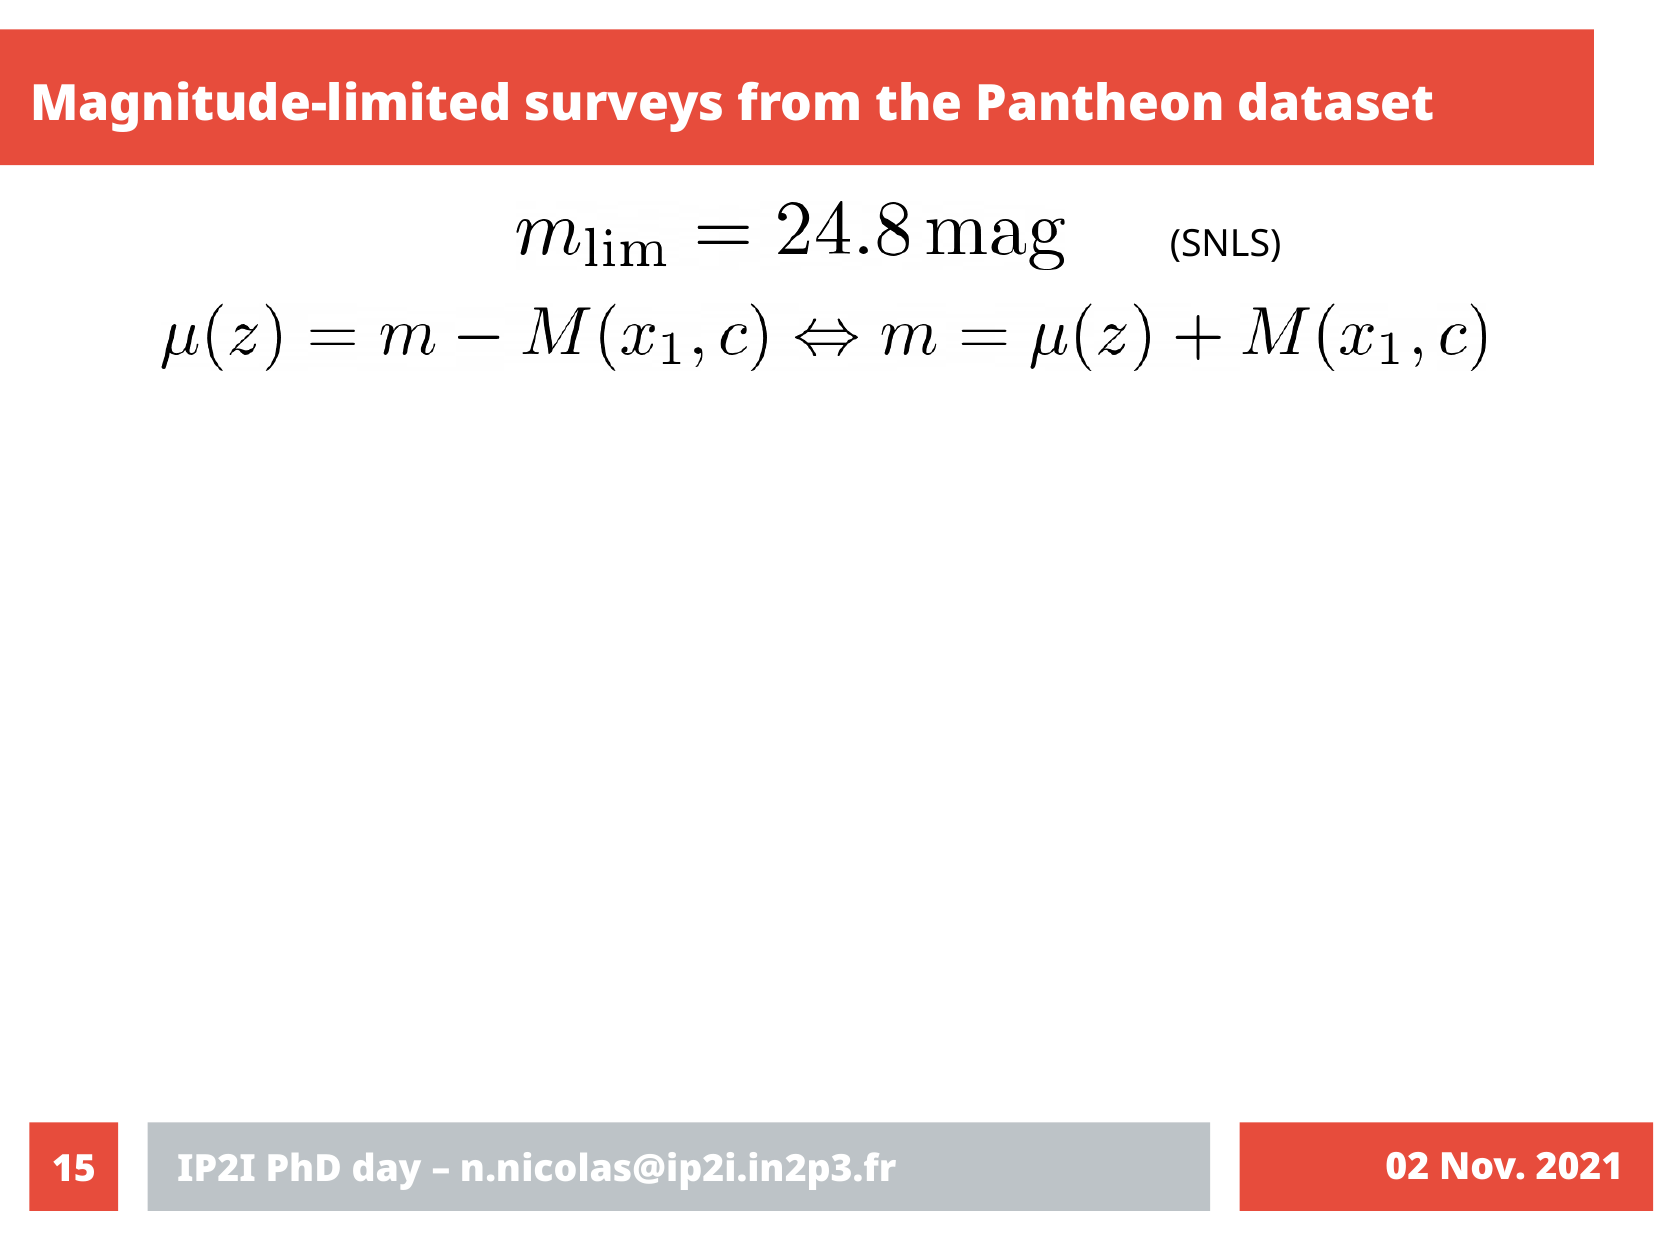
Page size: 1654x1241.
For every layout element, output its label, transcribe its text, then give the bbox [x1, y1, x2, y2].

text_box (SNLS) [1155, 209, 1426, 268]
picture [516, 201, 1065, 270]
picture [161, 303, 1486, 371]
title Magnitude-limited surveys from the Pantheon dataset [30, 45, 1565, 136]
